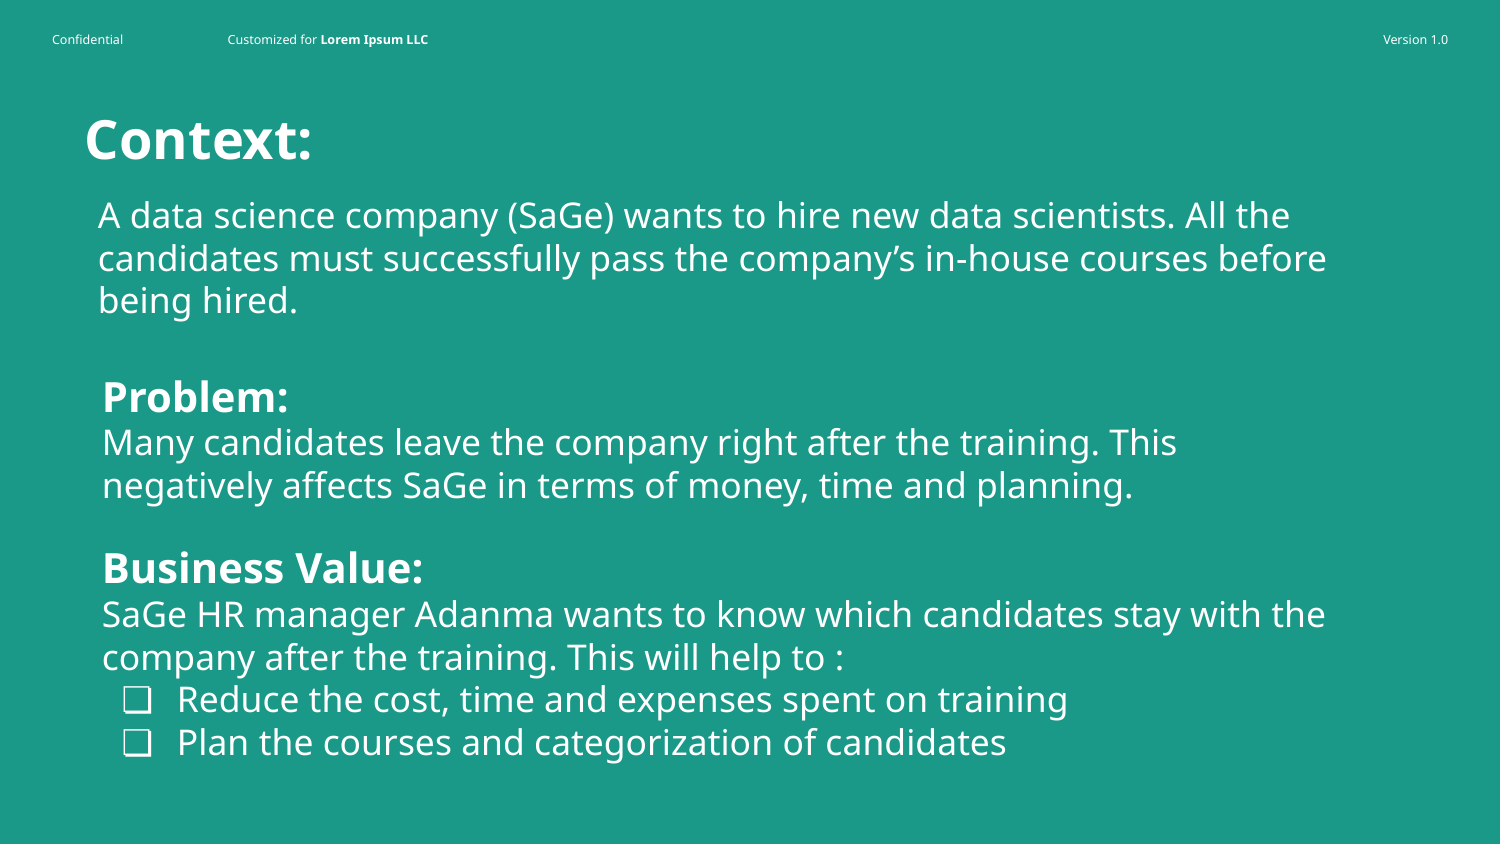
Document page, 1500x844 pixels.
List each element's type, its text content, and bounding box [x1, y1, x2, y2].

text_box Business Value: SaGe HR manager Adanma wants to know which candidates stay with the company after the training. This will help to : Reduce the cost, time and expenses spent on training Plan the courses and categorization of candidates [86, 567, 1344, 738]
text_box A data science company (SaGe) wants to hire new data scientists. All the candidates must successfully pass the company’s in-house courses before being hired. [82, 178, 1417, 337]
text_box Problem: Many candidates leave the company right after the training. This negatively affects SaGe in terms of money, time and planning. [86, 354, 1344, 521]
title Context: [69, 90, 1237, 179]
